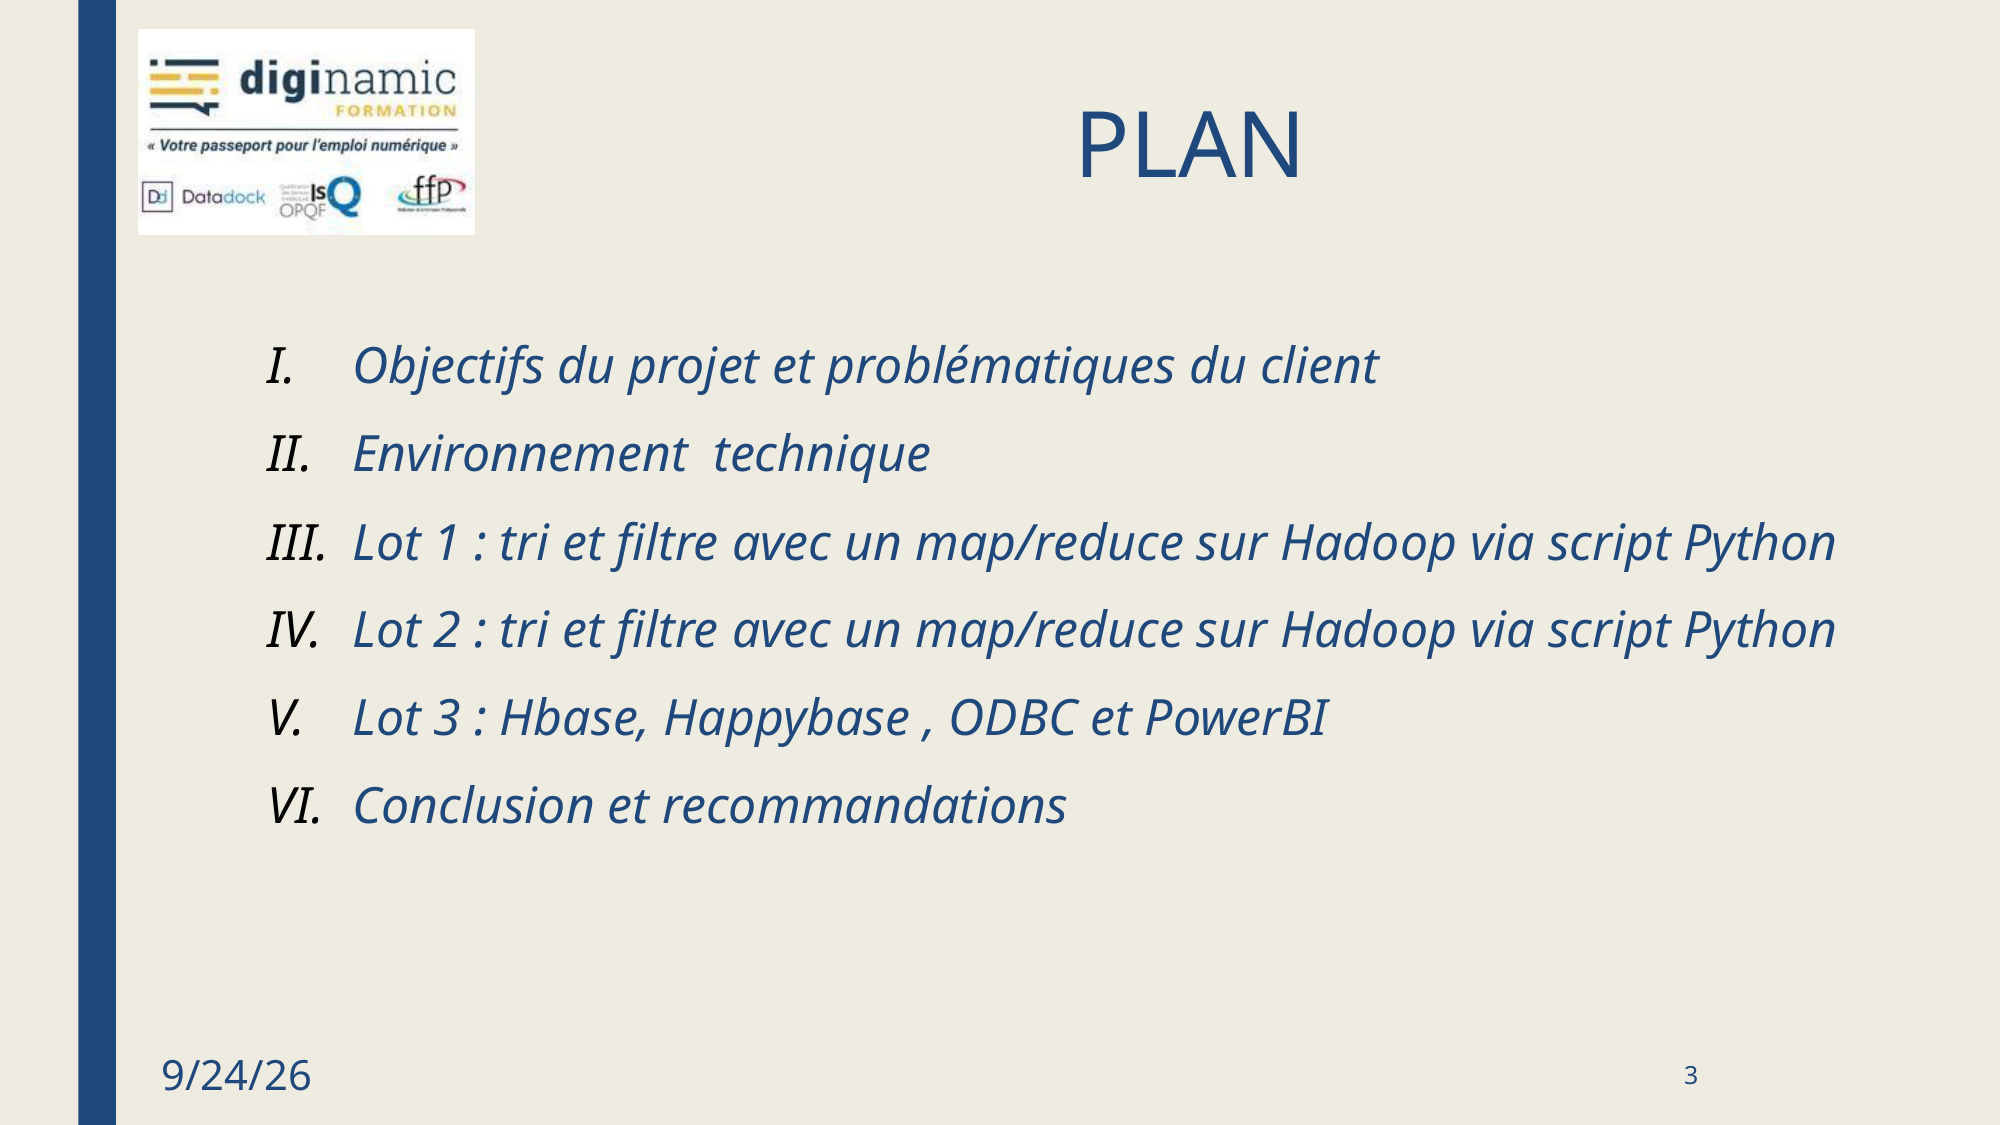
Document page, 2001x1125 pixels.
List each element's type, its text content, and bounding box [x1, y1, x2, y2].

text_box 2/7/2024 [146, 1041, 400, 1108]
text_box [1669, 1043, 1931, 1110]
title PLAN [481, 91, 1900, 309]
text_box Objectifs du projet et problématiques du client Environnement technique Lot 1 : tri et filtre avec un map/reduce sur Hadoop via script Python Lot 2 : tri et filtre avec un map/reduce sur Hadoop via script Python Lot 3 : Hbase, Happybase , ODBC et PowerBI Conclusion et recommandations [252, 323, 1978, 978]
